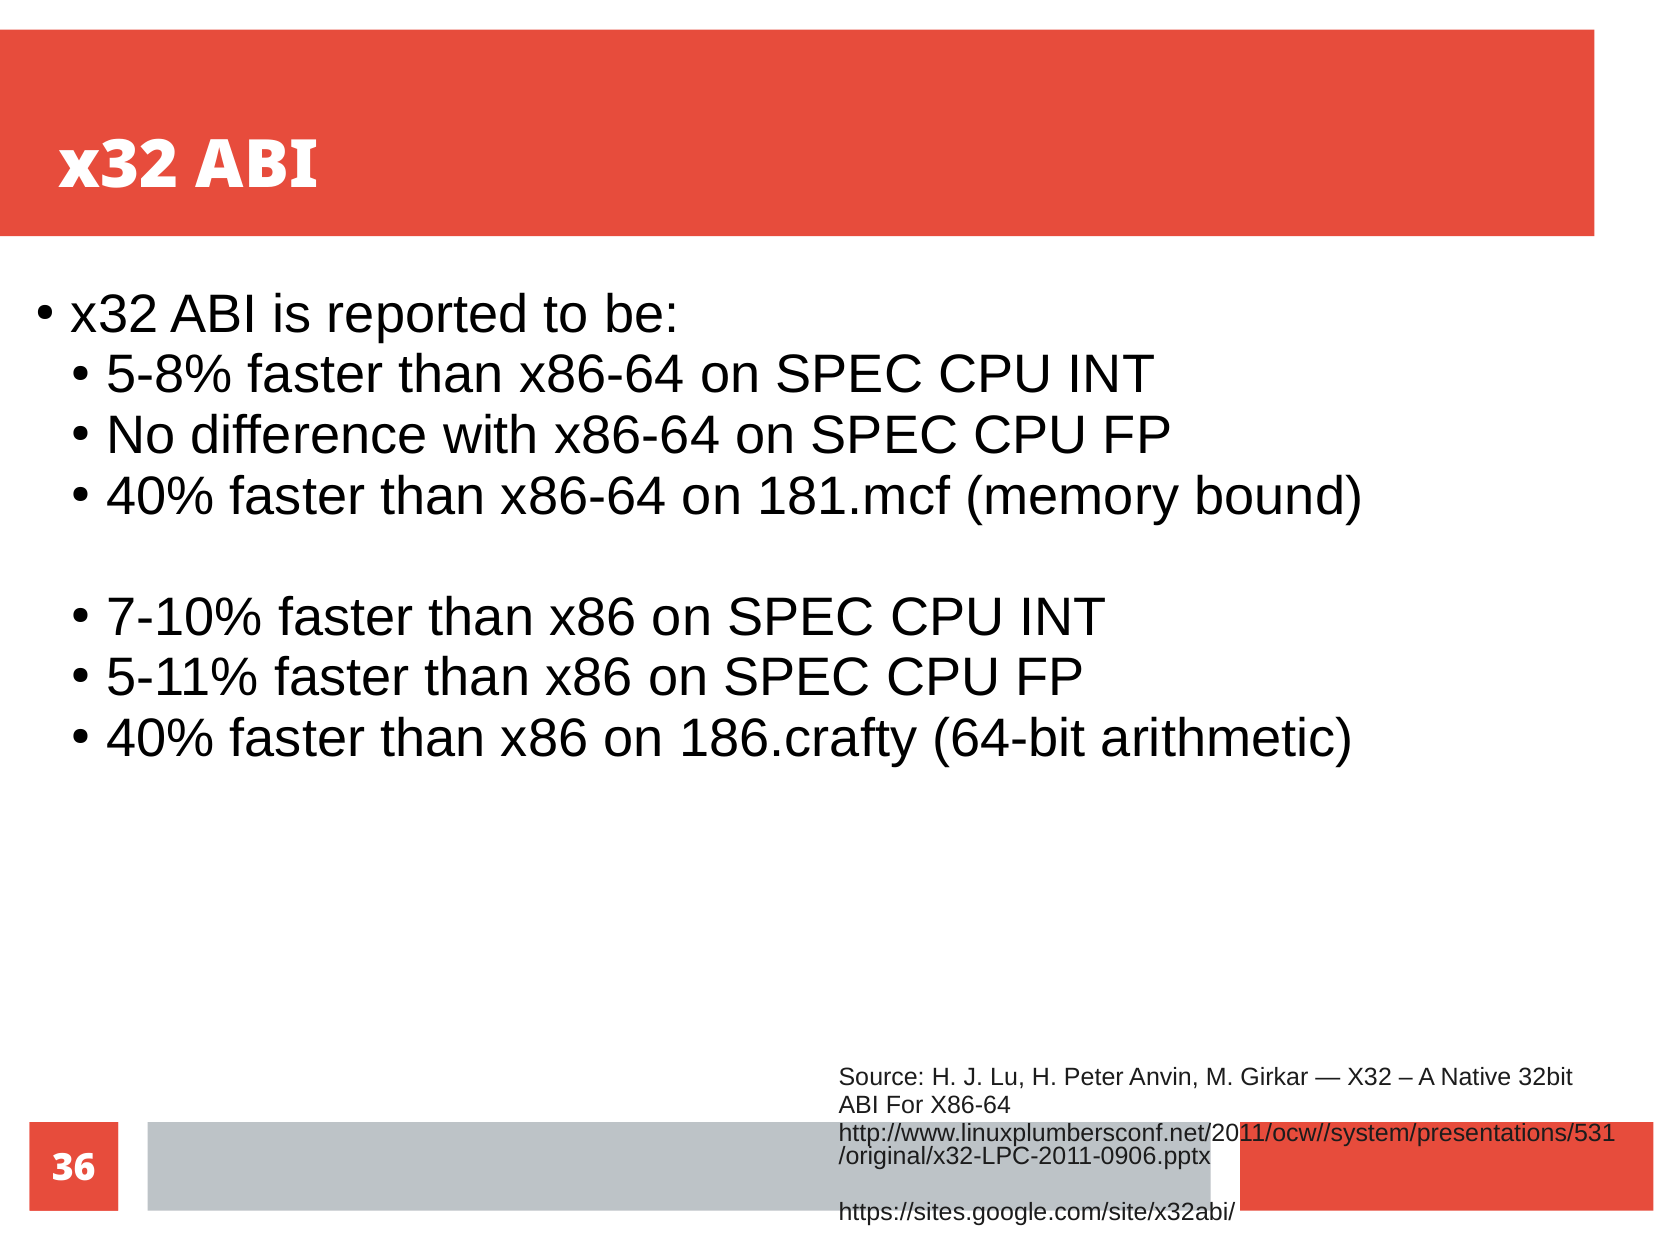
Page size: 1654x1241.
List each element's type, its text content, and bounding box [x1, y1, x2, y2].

text_box Source: H. J. Lu, H. Peter Anvin, M. Girkar — X32 – A Native 32bit ABI For X86-64 http://www.linuxplumbersconf.net/2011/ocw//system/presentations/531/original/x32-LPC-2011-0906.pptx https://sites.google.com/site/x32abi/ [838, 1062, 1619, 1235]
title x32 ABI [59, 59, 1595, 207]
text_box x32 ABI is reported to be: 5-8% faster than x86-64 on SPEC CPU INT No difference with x86-64 on SPEC CPU FP 40% faster than x86-64 on 181.mcf (memory bound) 7-10% faster than x86 on SPEC CPU INT 5-11% faster than x86 on SPEC CPU FP 40% faster than x86 on 186.crafty (64-bit arithmetic) [35, 283, 1560, 709]
